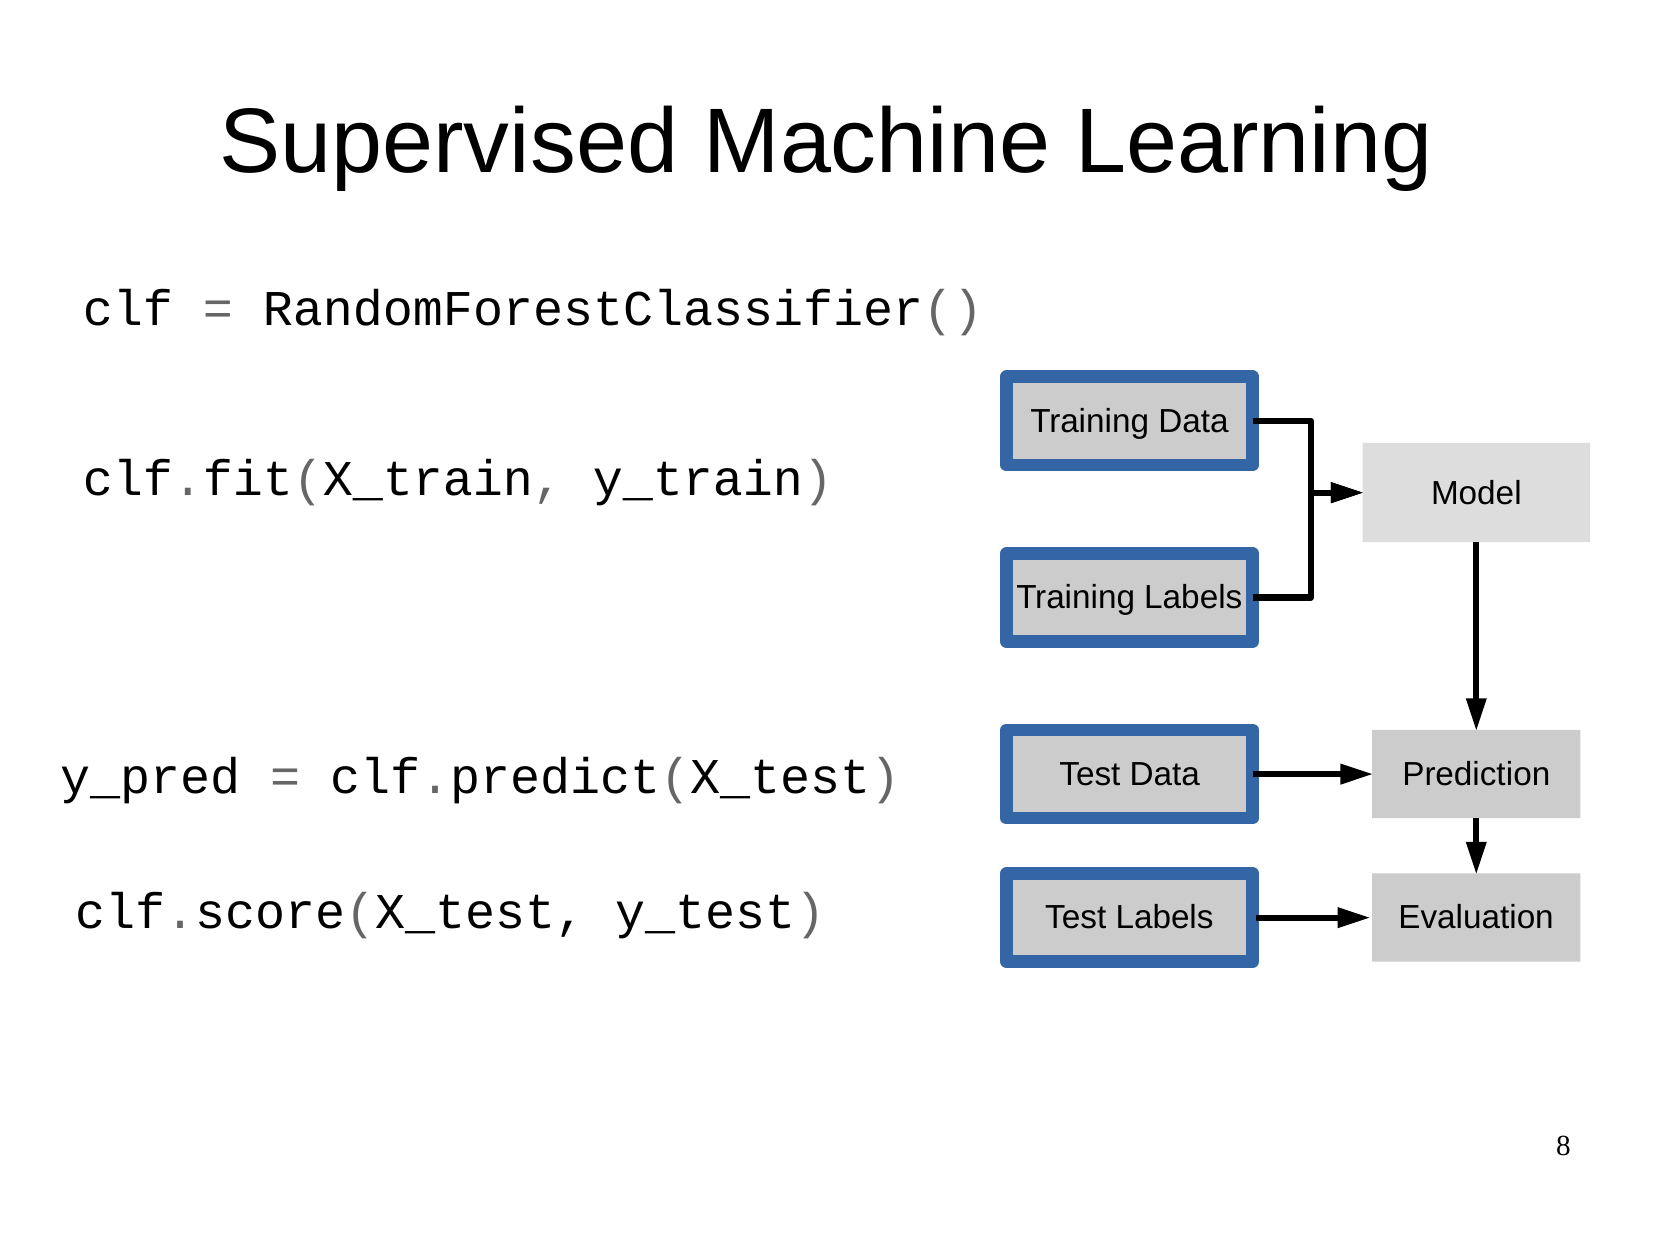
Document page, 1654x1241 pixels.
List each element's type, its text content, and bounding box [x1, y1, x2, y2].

text_box Evaluation [1372, 873, 1581, 962]
text_box clf = RandomForestClassifier() clf.fit(X_train, y_train) [82, 245, 1411, 842]
text_box Training Labels [1006, 553, 1253, 642]
text_box Model [1362, 442, 1591, 543]
text_box Test Data [1006, 729, 1253, 819]
text_box y_pred = clf.predict(X_test) [60, 751, 916, 842]
text_box Prediction [1372, 729, 1581, 819]
text_box clf.score(X_test, y_test) [75, 886, 1486, 1037]
title Supervised Machine Learning [82, 37, 1571, 245]
text_box Training Data [1006, 376, 1253, 466]
text_box Test Labels [1006, 873, 1253, 962]
